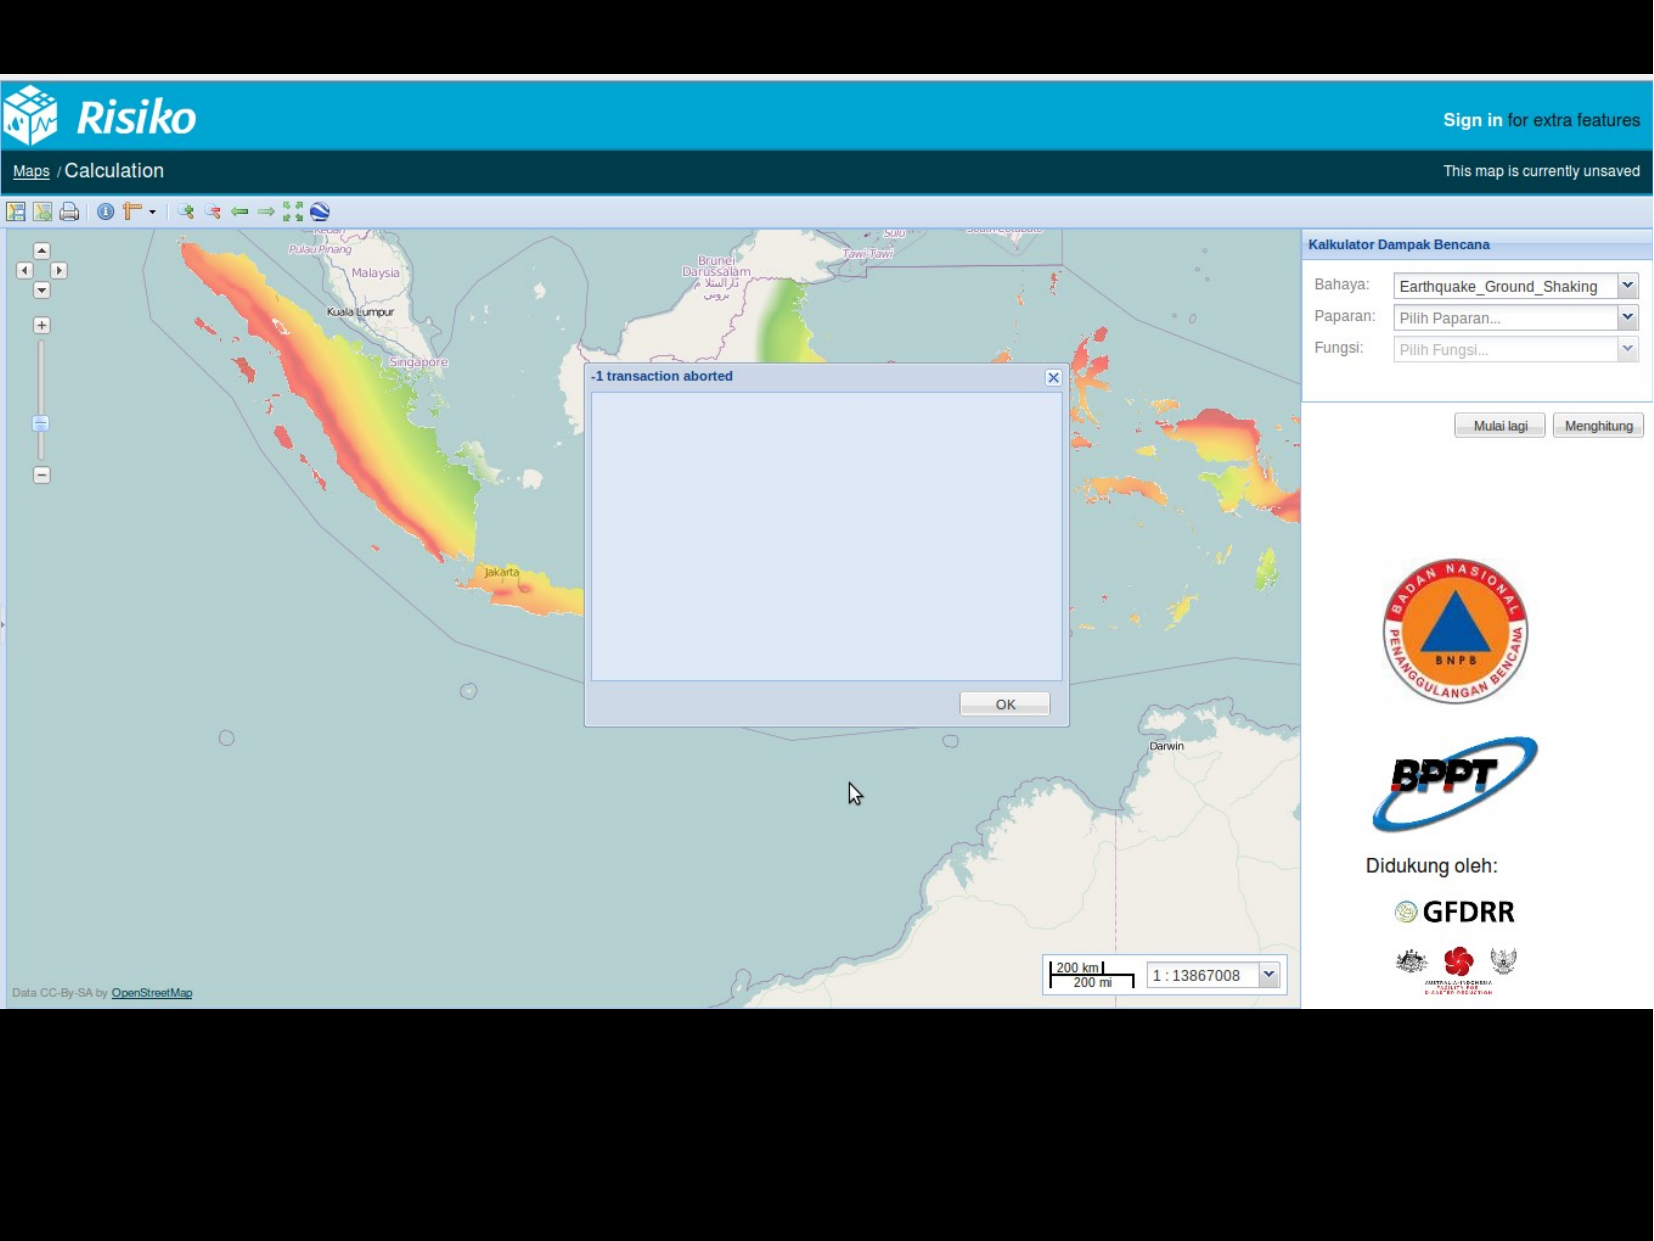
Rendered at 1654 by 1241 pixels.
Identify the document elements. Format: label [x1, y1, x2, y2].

picture [115, 99, 150, 135]
picture [0, 74, 1653, 1009]
picture [1521, 164, 1642, 182]
picture [77, 99, 117, 134]
picture [13, 163, 52, 181]
picture [64, 159, 165, 182]
picture [1445, 163, 1472, 178]
picture [1585, 119, 1592, 125]
picture [1488, 113, 1503, 127]
picture [149, 97, 198, 135]
picture [1476, 164, 1524, 180]
picture [1531, 119, 1541, 123]
picture [1444, 113, 1482, 130]
